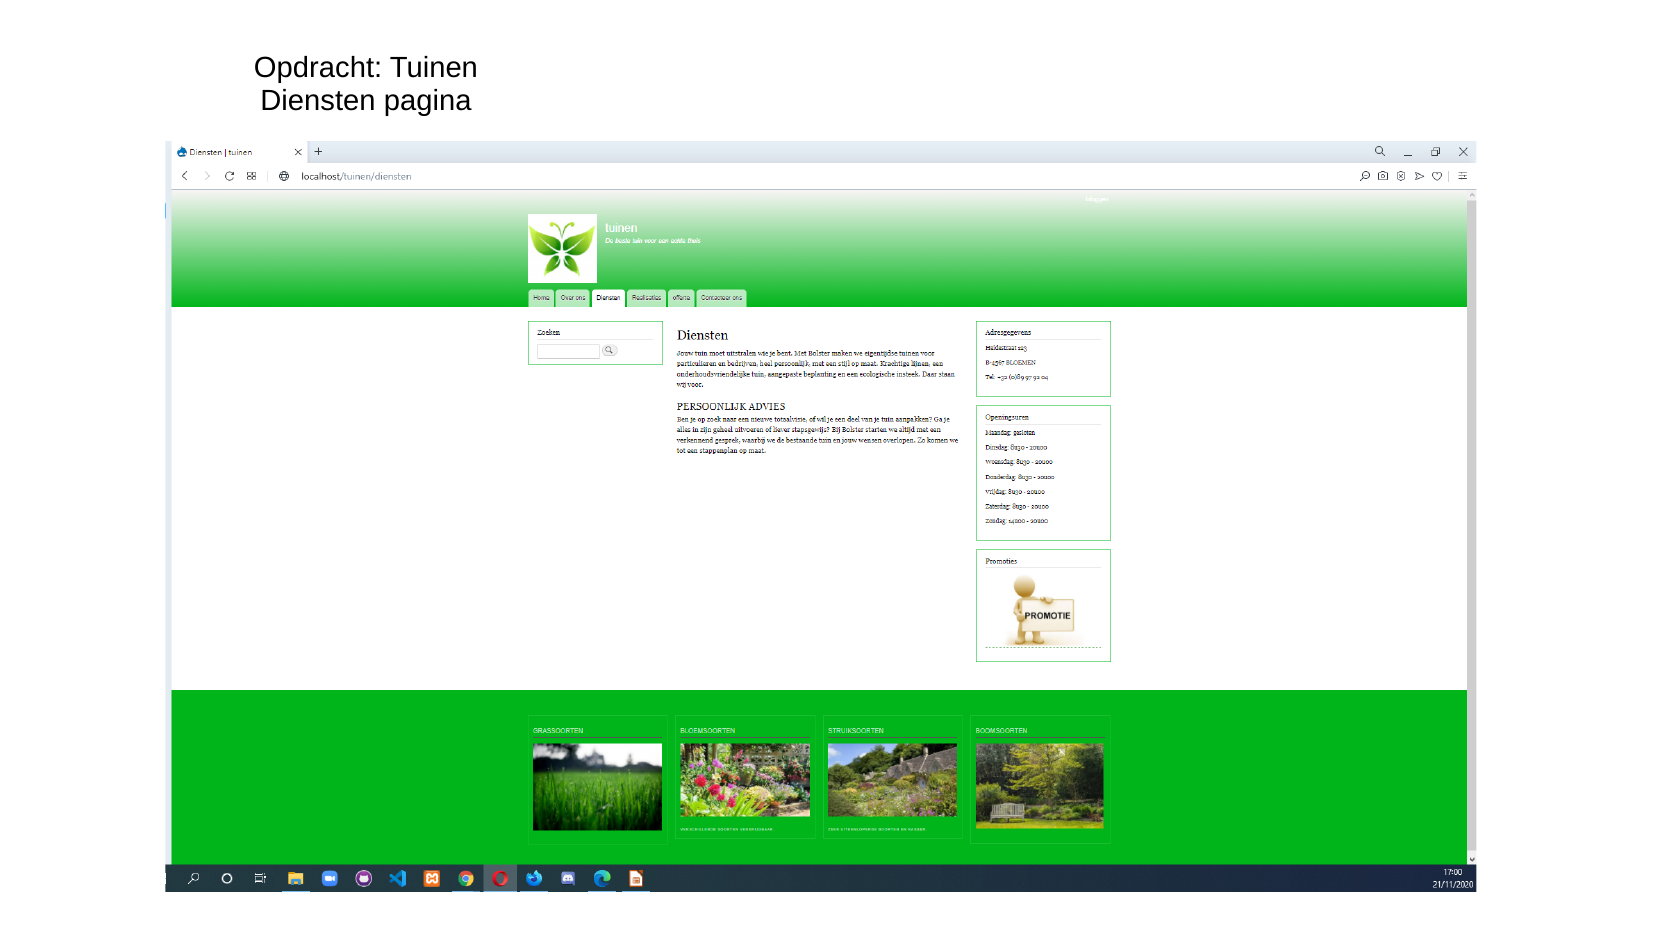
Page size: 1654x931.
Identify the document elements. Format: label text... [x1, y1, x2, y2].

title Opdracht: Tuinen Diensten pagina [82, 37, 650, 130]
picture [165, 141, 1477, 892]
